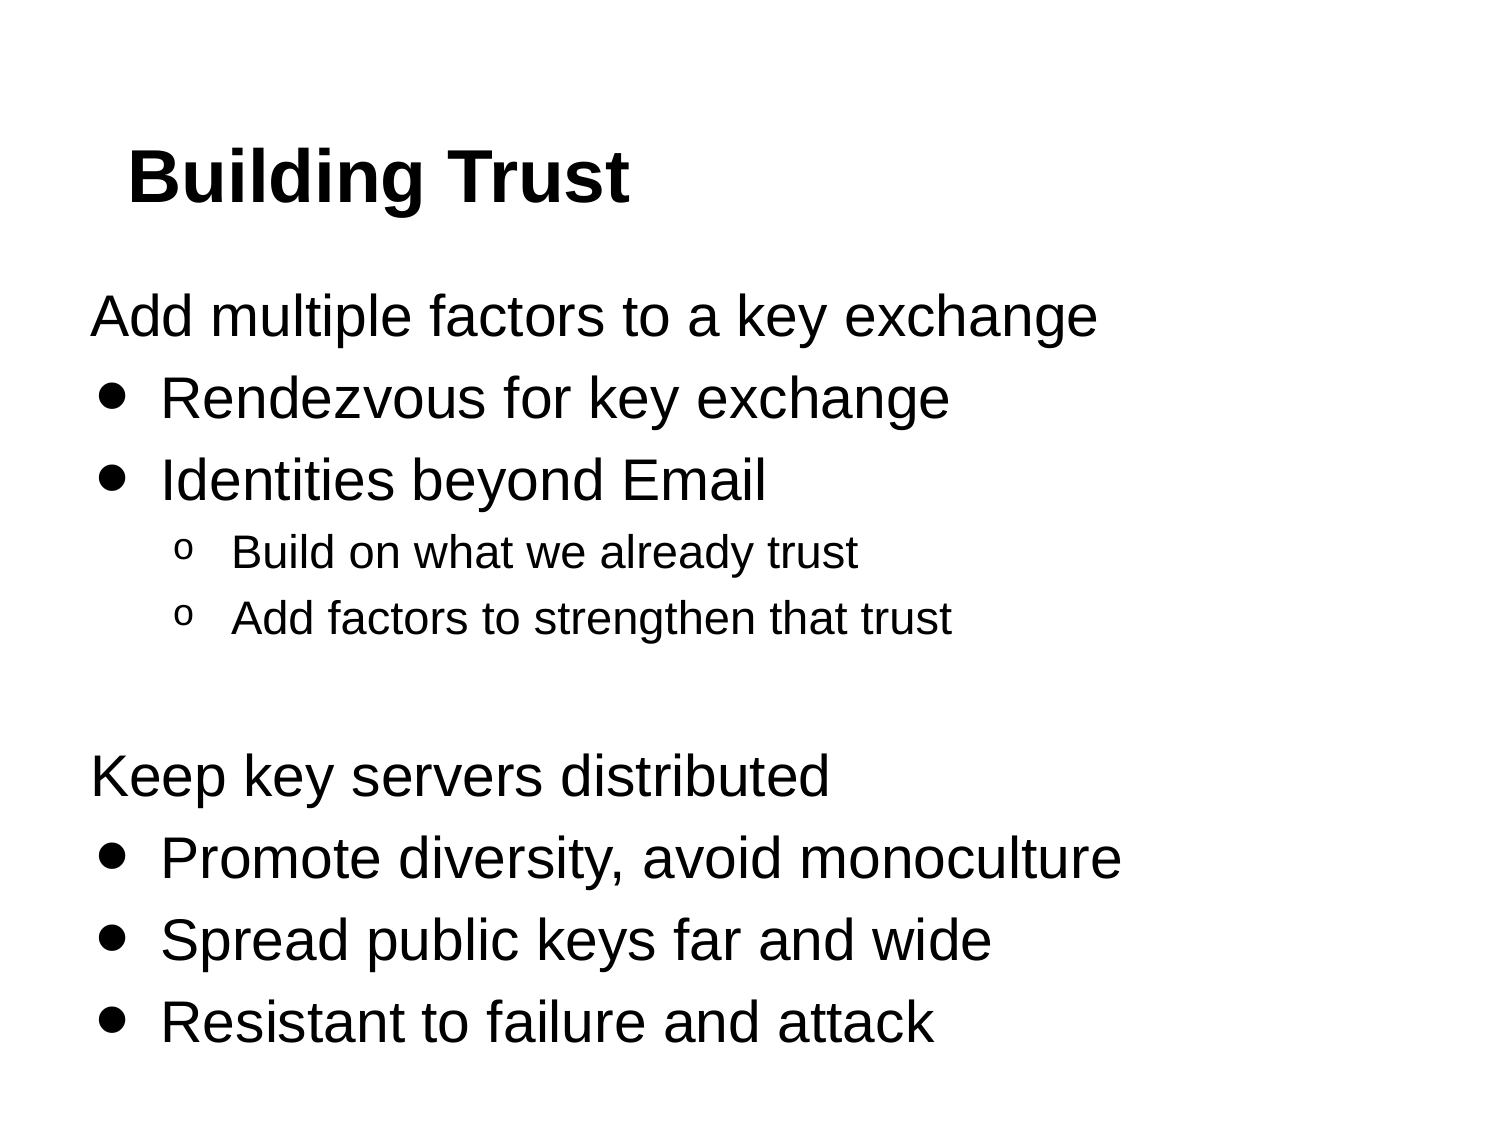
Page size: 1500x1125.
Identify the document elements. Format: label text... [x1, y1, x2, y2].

list Add multiple factors to a key exchange Rendezvous for key exchange Identities beyond Email Build on what we already trust Add factors to strengthen that trust Keep key servers distributed Promote diversity, avoid monoculture Spread public keys far and wide Resistant to failure and attack [75, 262, 1425, 1078]
title Building Trust [75, 45, 1425, 233]
